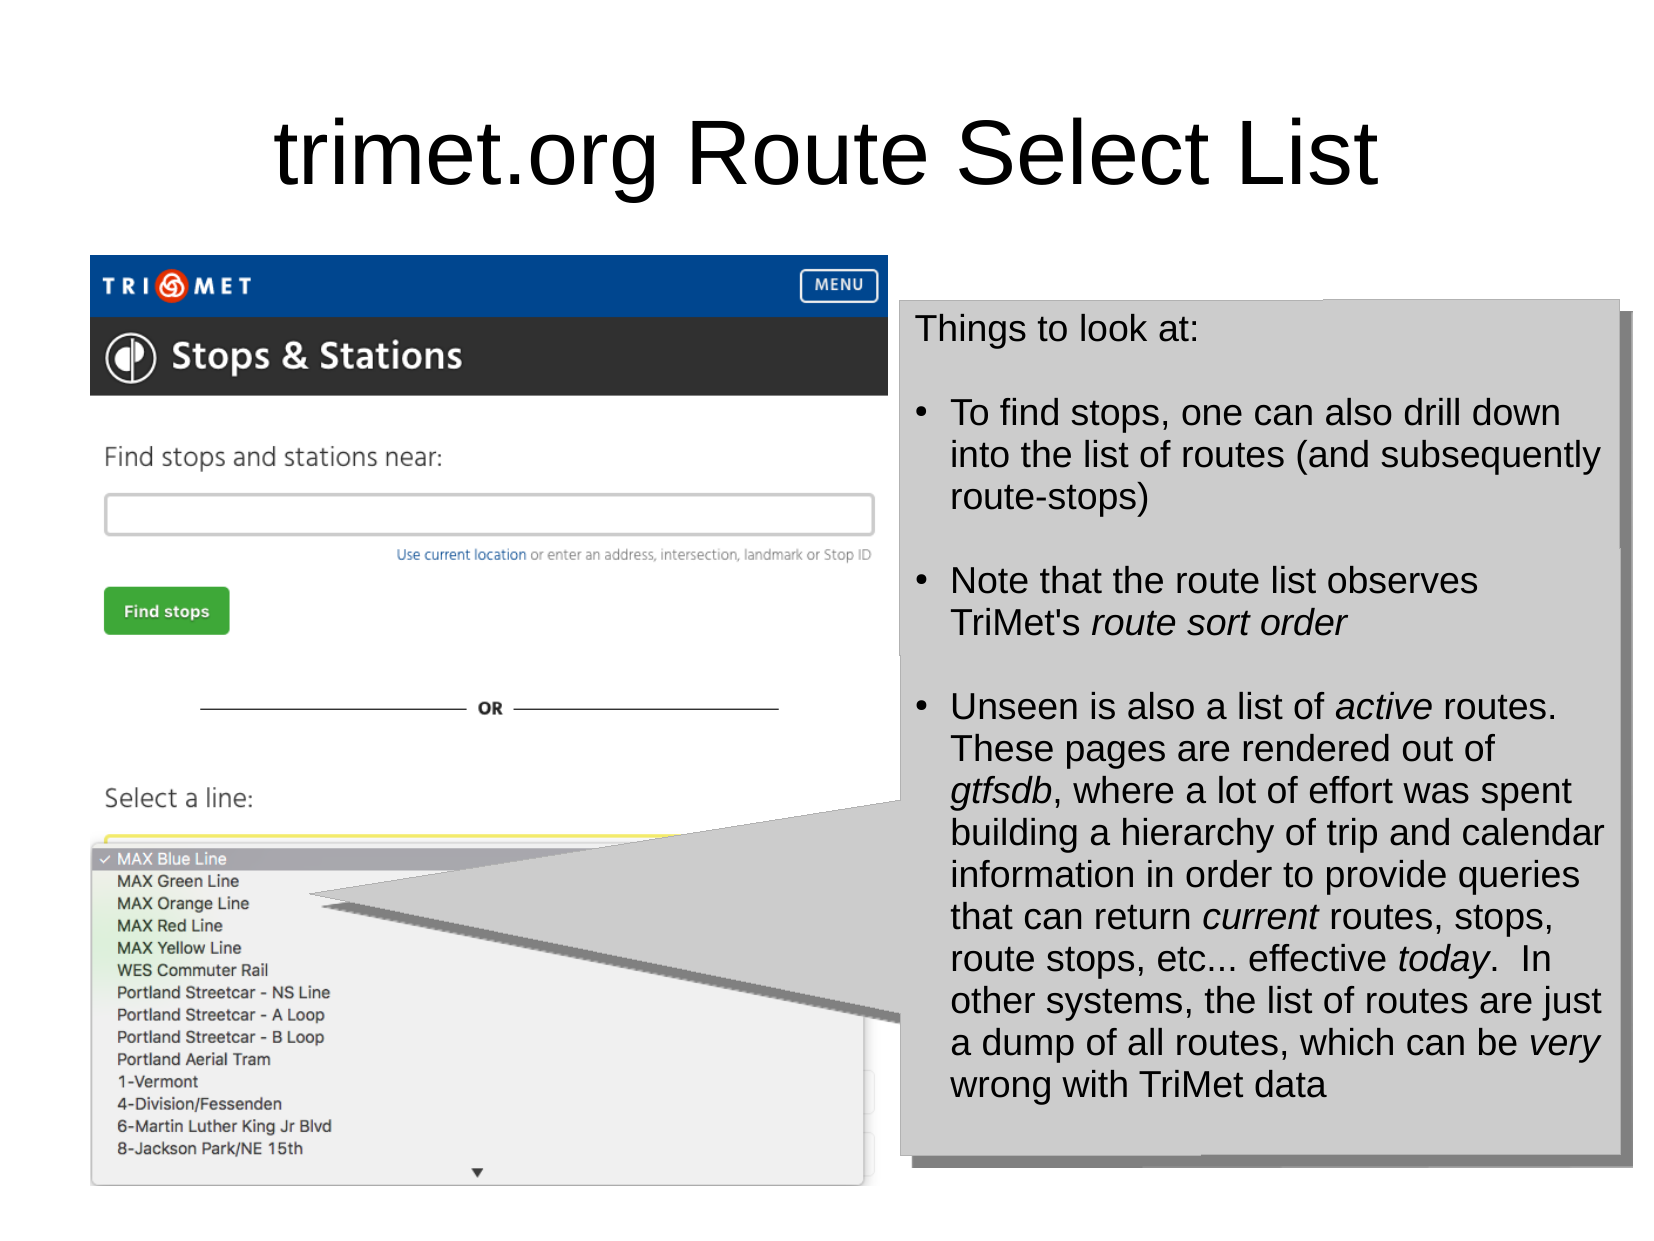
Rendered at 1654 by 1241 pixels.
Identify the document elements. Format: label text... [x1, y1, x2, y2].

title trimet.org Route Select List [82, 49, 1571, 257]
picture [90, 255, 888, 1186]
text_box Things to look at: To find stops, one can also drill down into the list of routes (and subsequently route-stops) Note that the route list observes TriMet's route sort order Unseen is also a list of active routes. These pages are rendered out of gtfsdb, where a lot of effort was spent building a hierarchy of trip and calendar information in order to provide queries that can return current routes, stops, route stops, etc... effective today. In other systems, the list of routes are just a dump of all routes, which can be very wrong with TriMet data [309, 299, 1621, 1156]
